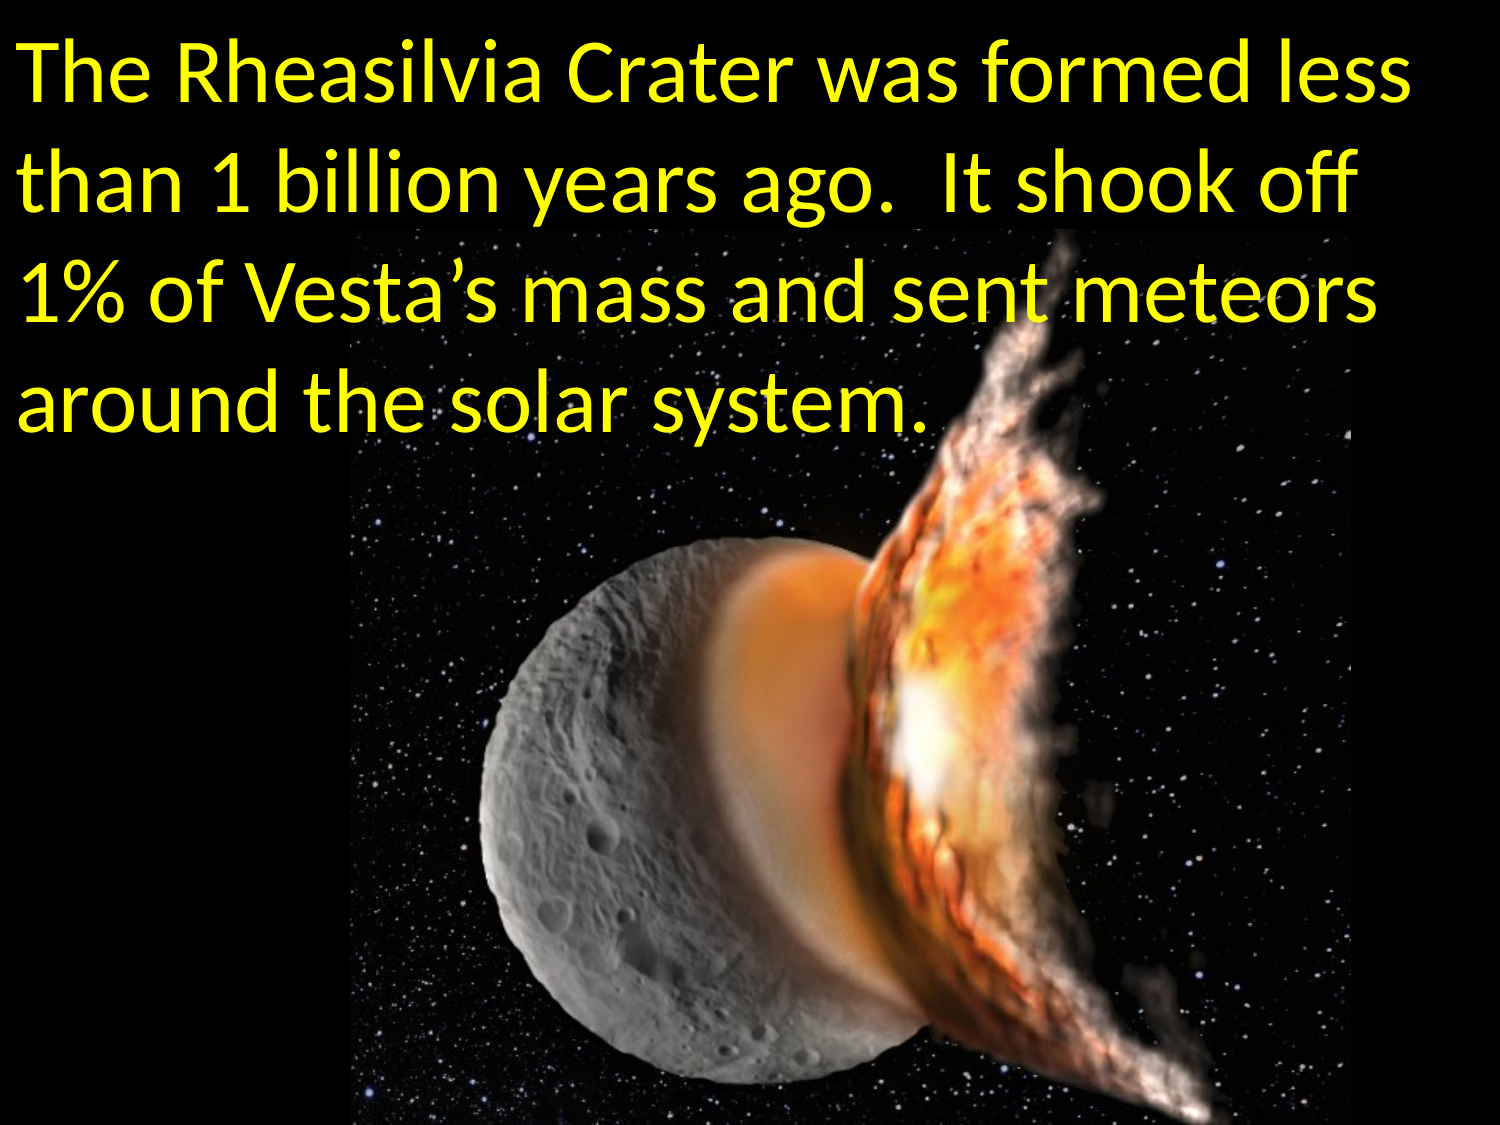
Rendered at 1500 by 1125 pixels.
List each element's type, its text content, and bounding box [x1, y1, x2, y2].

picture [350, 463, 1351, 1125]
text_box The Rheasilvia Crater was formed less than 1 billion years ago. It shook off 1% of Vesta’s mass and sent meteors around the solar system. [0, 3, 1500, 463]
